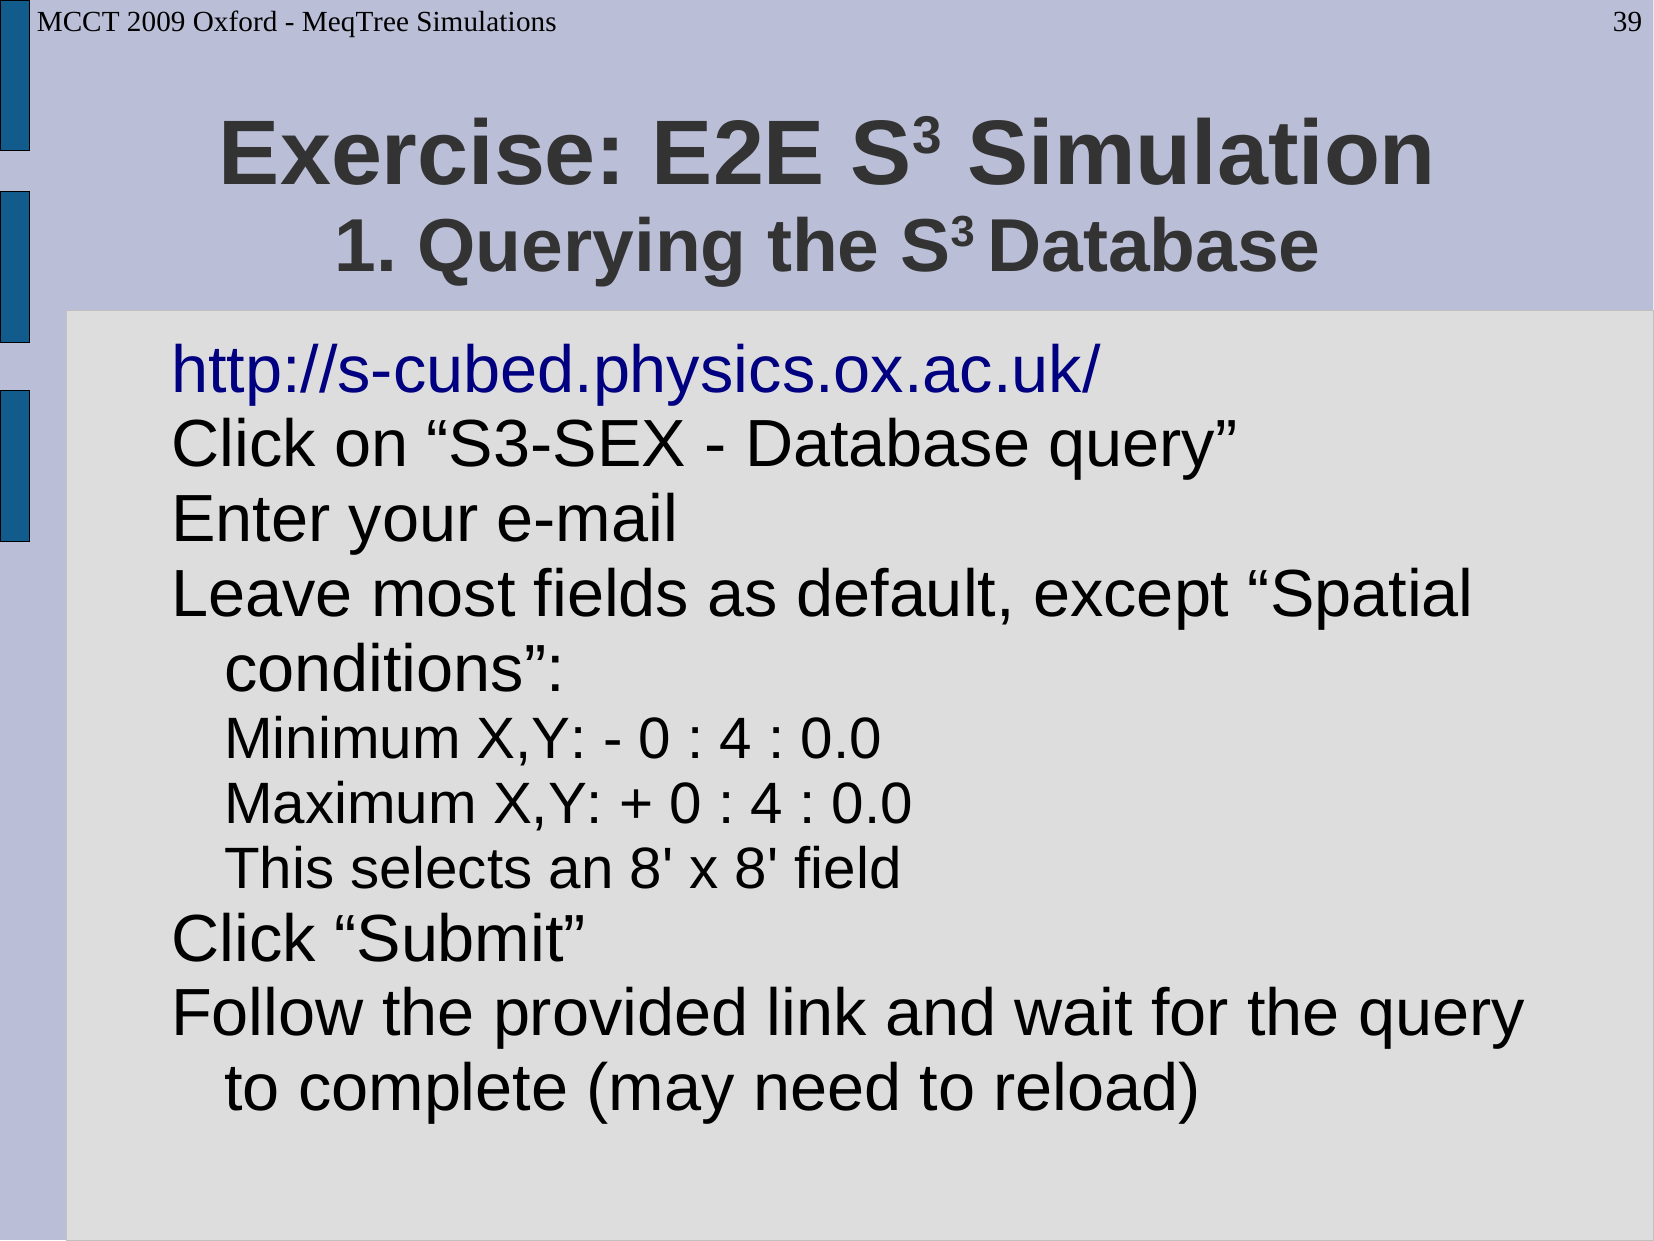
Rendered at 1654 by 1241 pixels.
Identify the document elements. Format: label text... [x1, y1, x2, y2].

list http://s-cubed.physics.ox.ac.uk/ Click on “S3-SEX - Database query” Enter your e-mail Leave most fields as default, except “Spatial conditions”: Minimum X,Y: - 0 : 4 : 0.0 Maximum X,Y: + 0 : 4 : 0.0 This selects an 8' x 8' field Click “Submit” Follow the provided link and wait for the query to complete (may need to reload) [153, 331, 1566, 1158]
title Exercise: E2E S3 Simulation 1. Querying the S3 Database [121, 95, 1534, 295]
